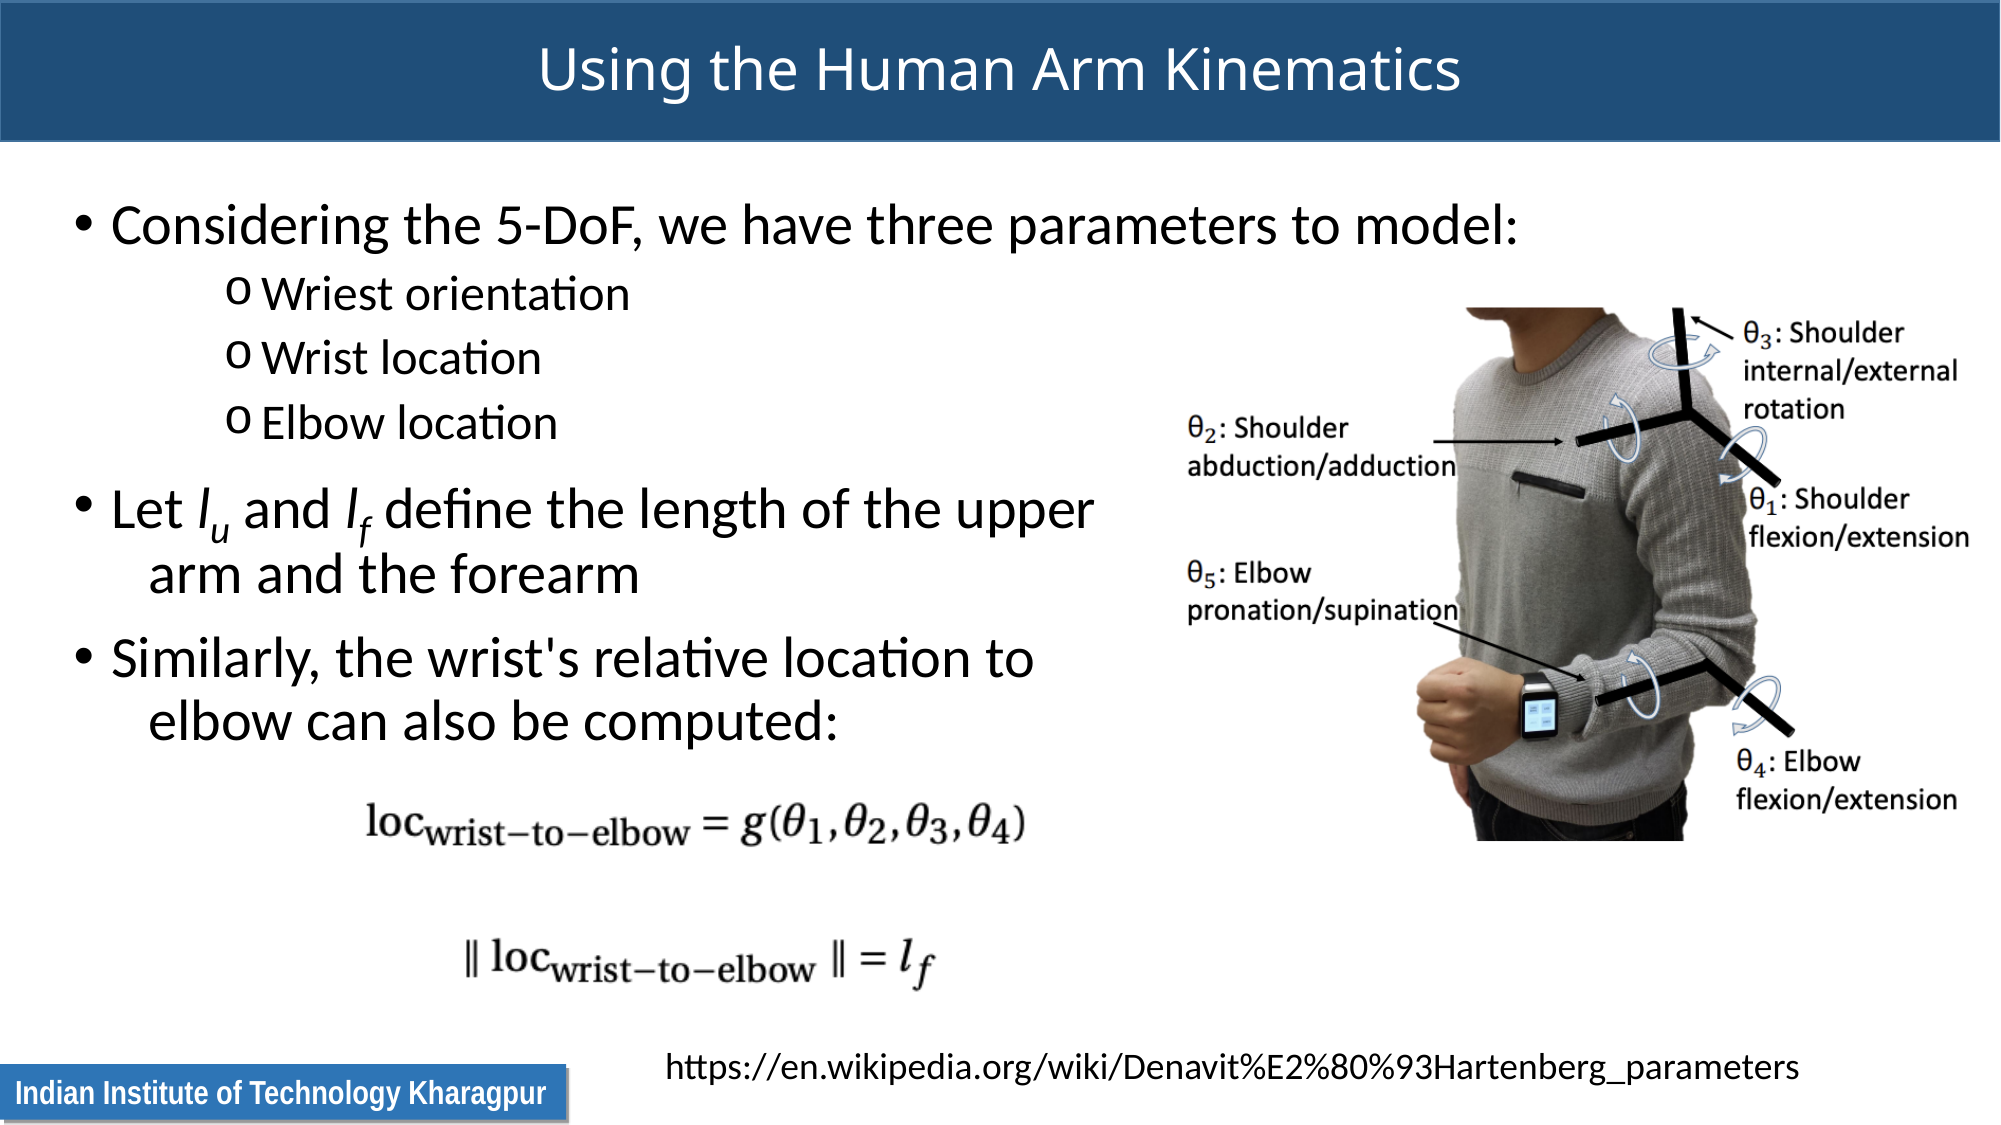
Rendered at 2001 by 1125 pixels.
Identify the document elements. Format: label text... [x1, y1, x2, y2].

title Using the Human Arm Kinematics [0, 1, 2000, 141]
picture [1138, 280, 2000, 858]
picture [328, 779, 1076, 874]
picture [437, 907, 966, 1001]
text_box https://en.wikipedia.org/wiki/Denavit%E2%80%93Hartenberg_parameters [650, 1034, 1881, 1096]
list Considering the 5-DoF, we have three parameters to model: Wriest orientation Wrist location Elbow location Let lu and lf define the length of the upper arm and the forearm Similarly, the wrist's relative location to elbow can also be computed: [58, 186, 1954, 1065]
